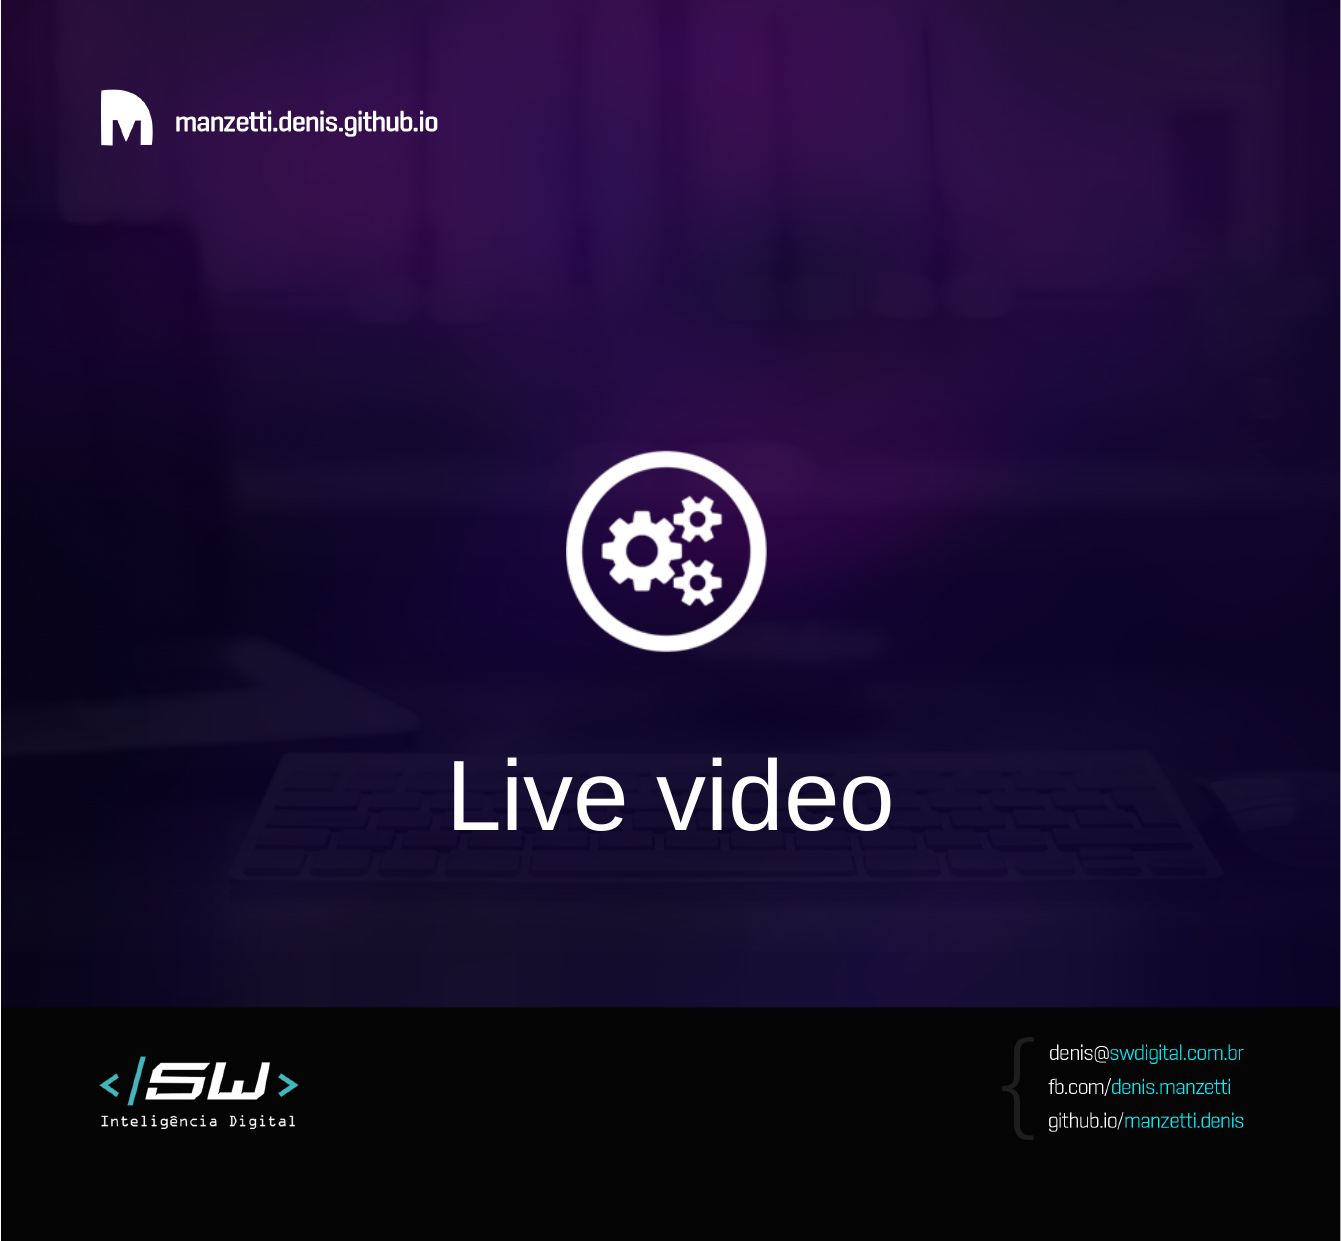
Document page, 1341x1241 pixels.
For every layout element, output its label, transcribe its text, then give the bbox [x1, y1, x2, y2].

picture [1, 0, 1341, 732]
text_box Live video [1, 732, 1341, 886]
picture [1, 886, 1341, 1241]
